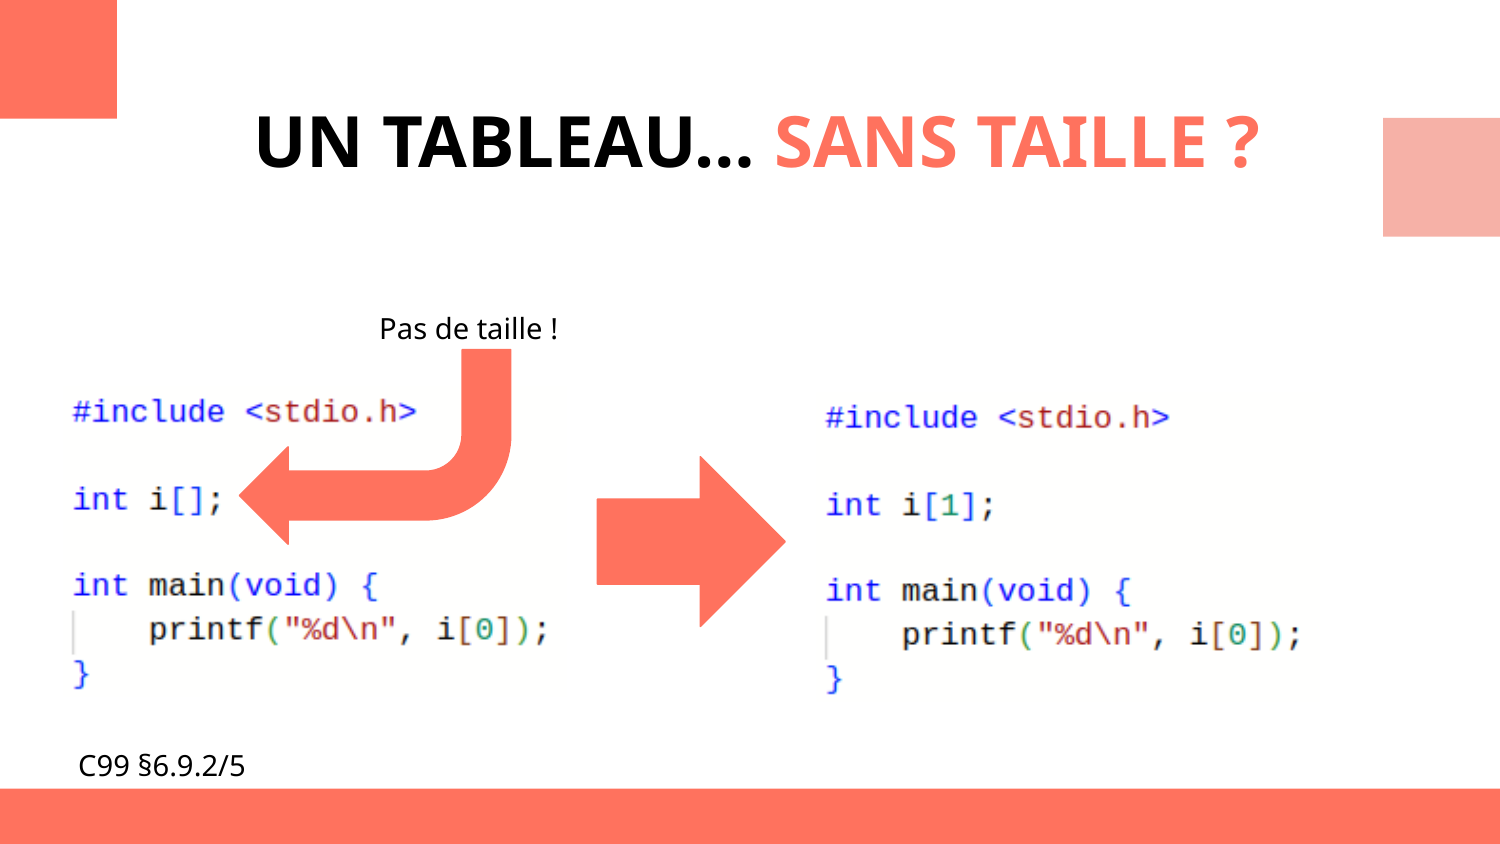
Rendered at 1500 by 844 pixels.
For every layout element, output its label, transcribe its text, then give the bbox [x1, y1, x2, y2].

picture [63, 386, 567, 697]
title UN TABLEAU… SANS TAILLE ? [105, 102, 1410, 177]
text_box Pas de taille ! [364, 295, 591, 350]
text_box [597, 456, 786, 627]
text_box [239, 350, 511, 545]
text_box C99 §6.9.2/5 [63, 732, 263, 786]
picture [816, 392, 1320, 703]
